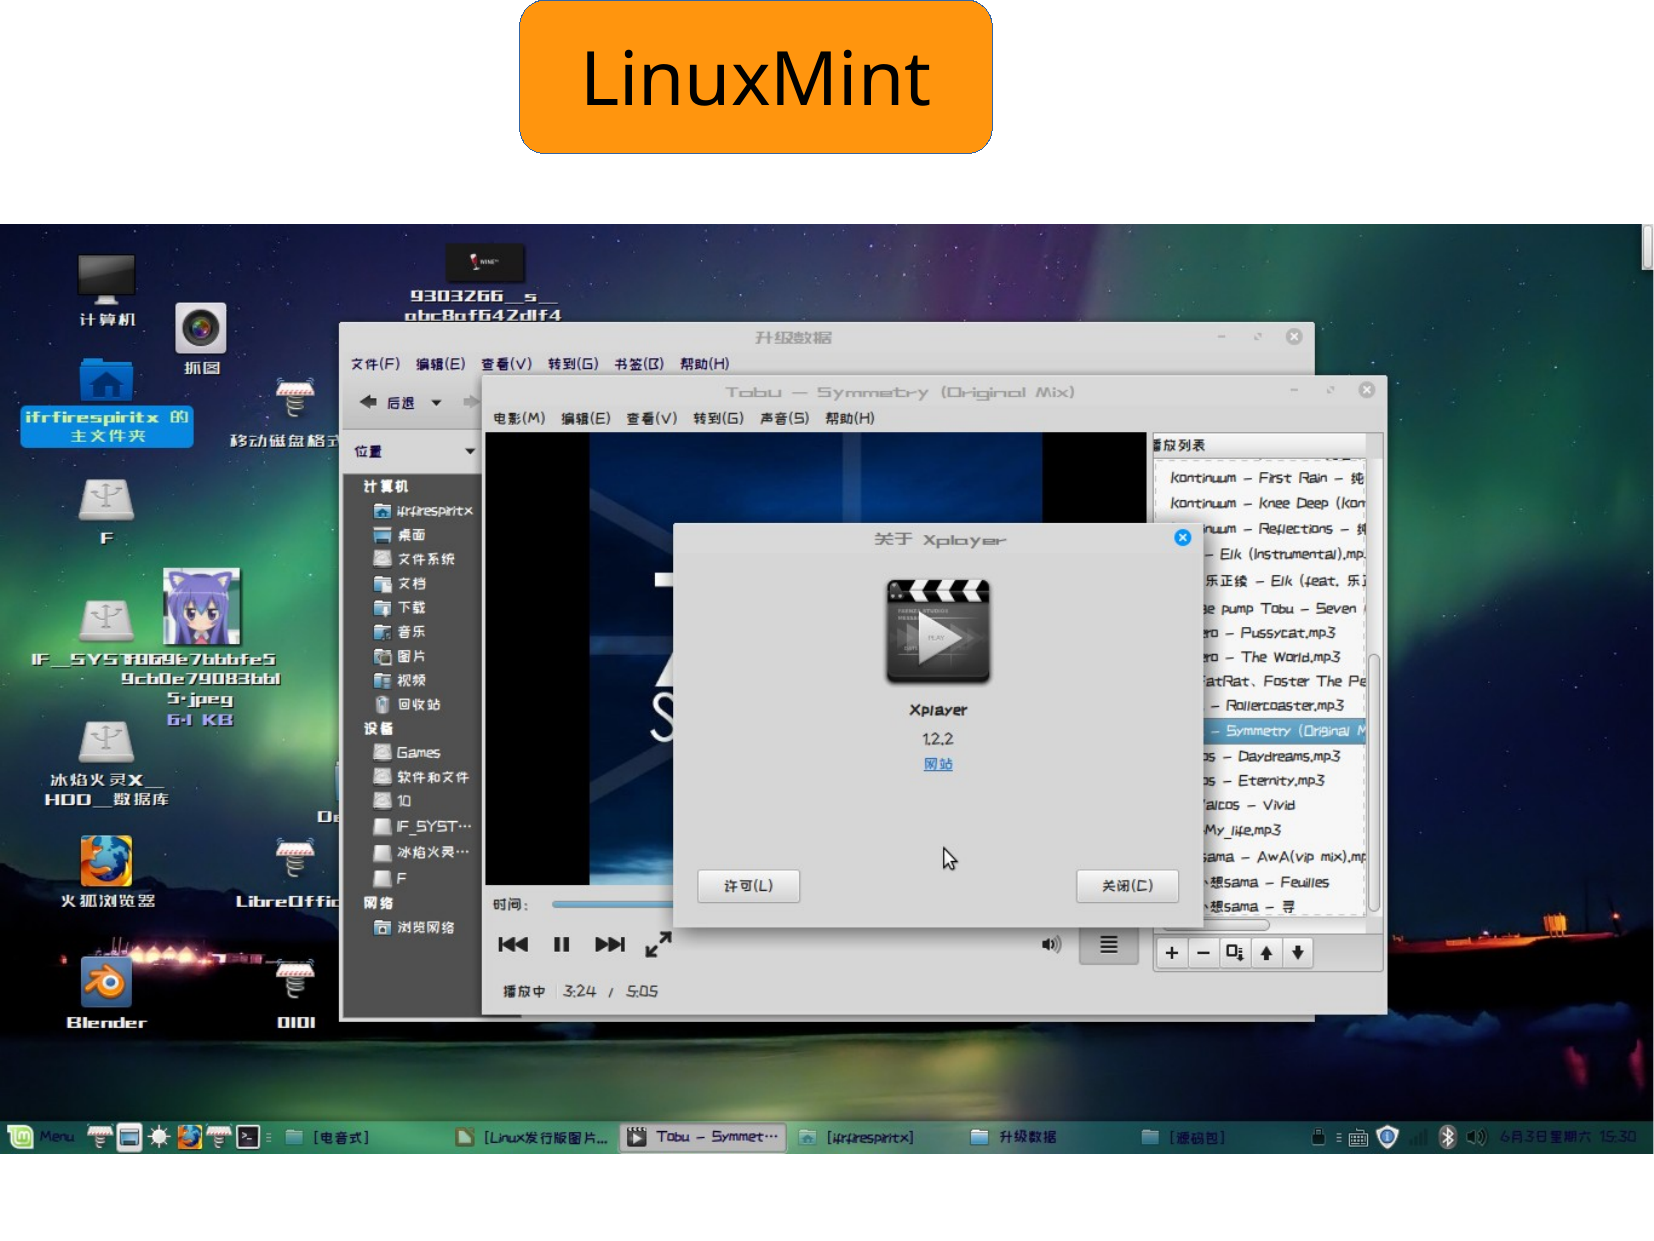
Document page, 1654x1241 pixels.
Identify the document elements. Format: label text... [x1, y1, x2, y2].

picture [0, 224, 1654, 1154]
text_box LinuxMint [519, 0, 993, 154]
